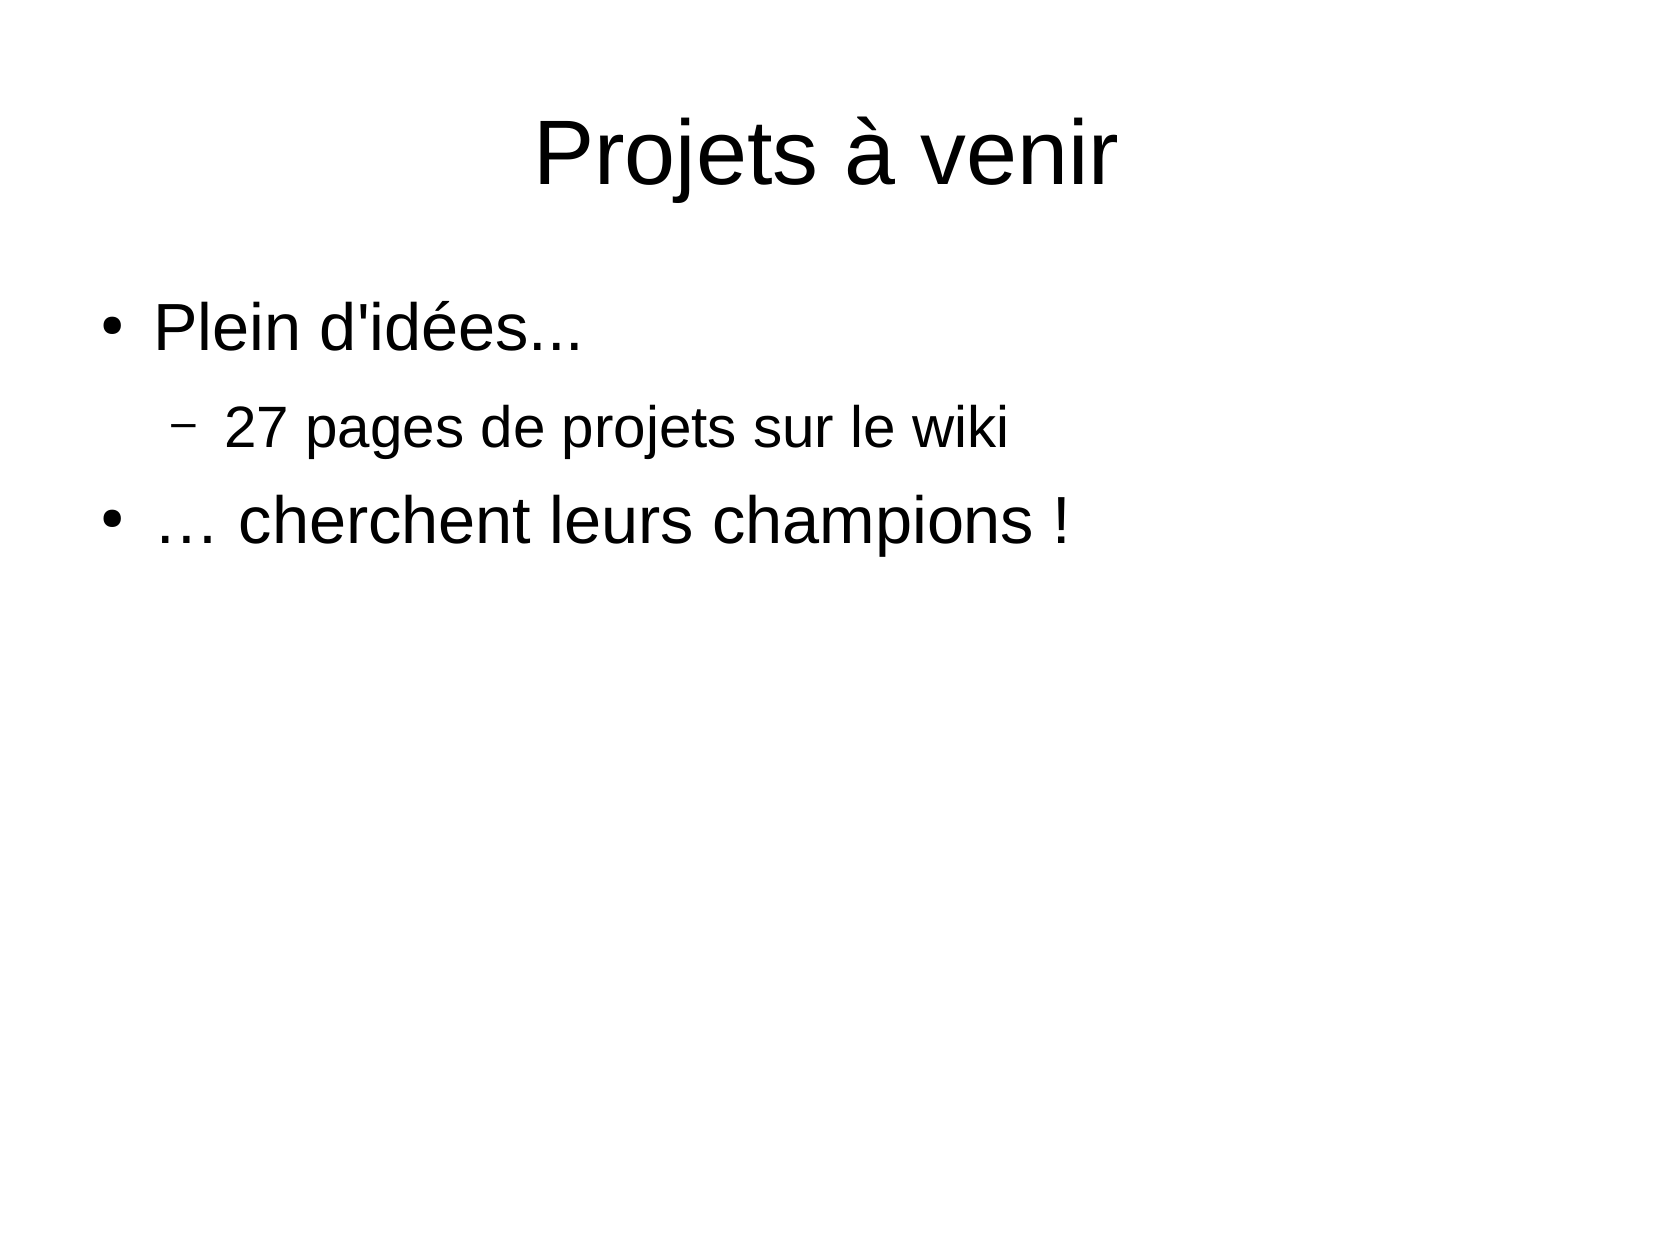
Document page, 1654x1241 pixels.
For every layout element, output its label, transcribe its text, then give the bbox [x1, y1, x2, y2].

list Plein d'idées... 27 pages de projets sur le wiki … cherchent leurs champions ! [82, 290, 1571, 1109]
title Projets à venir [82, 49, 1571, 257]
